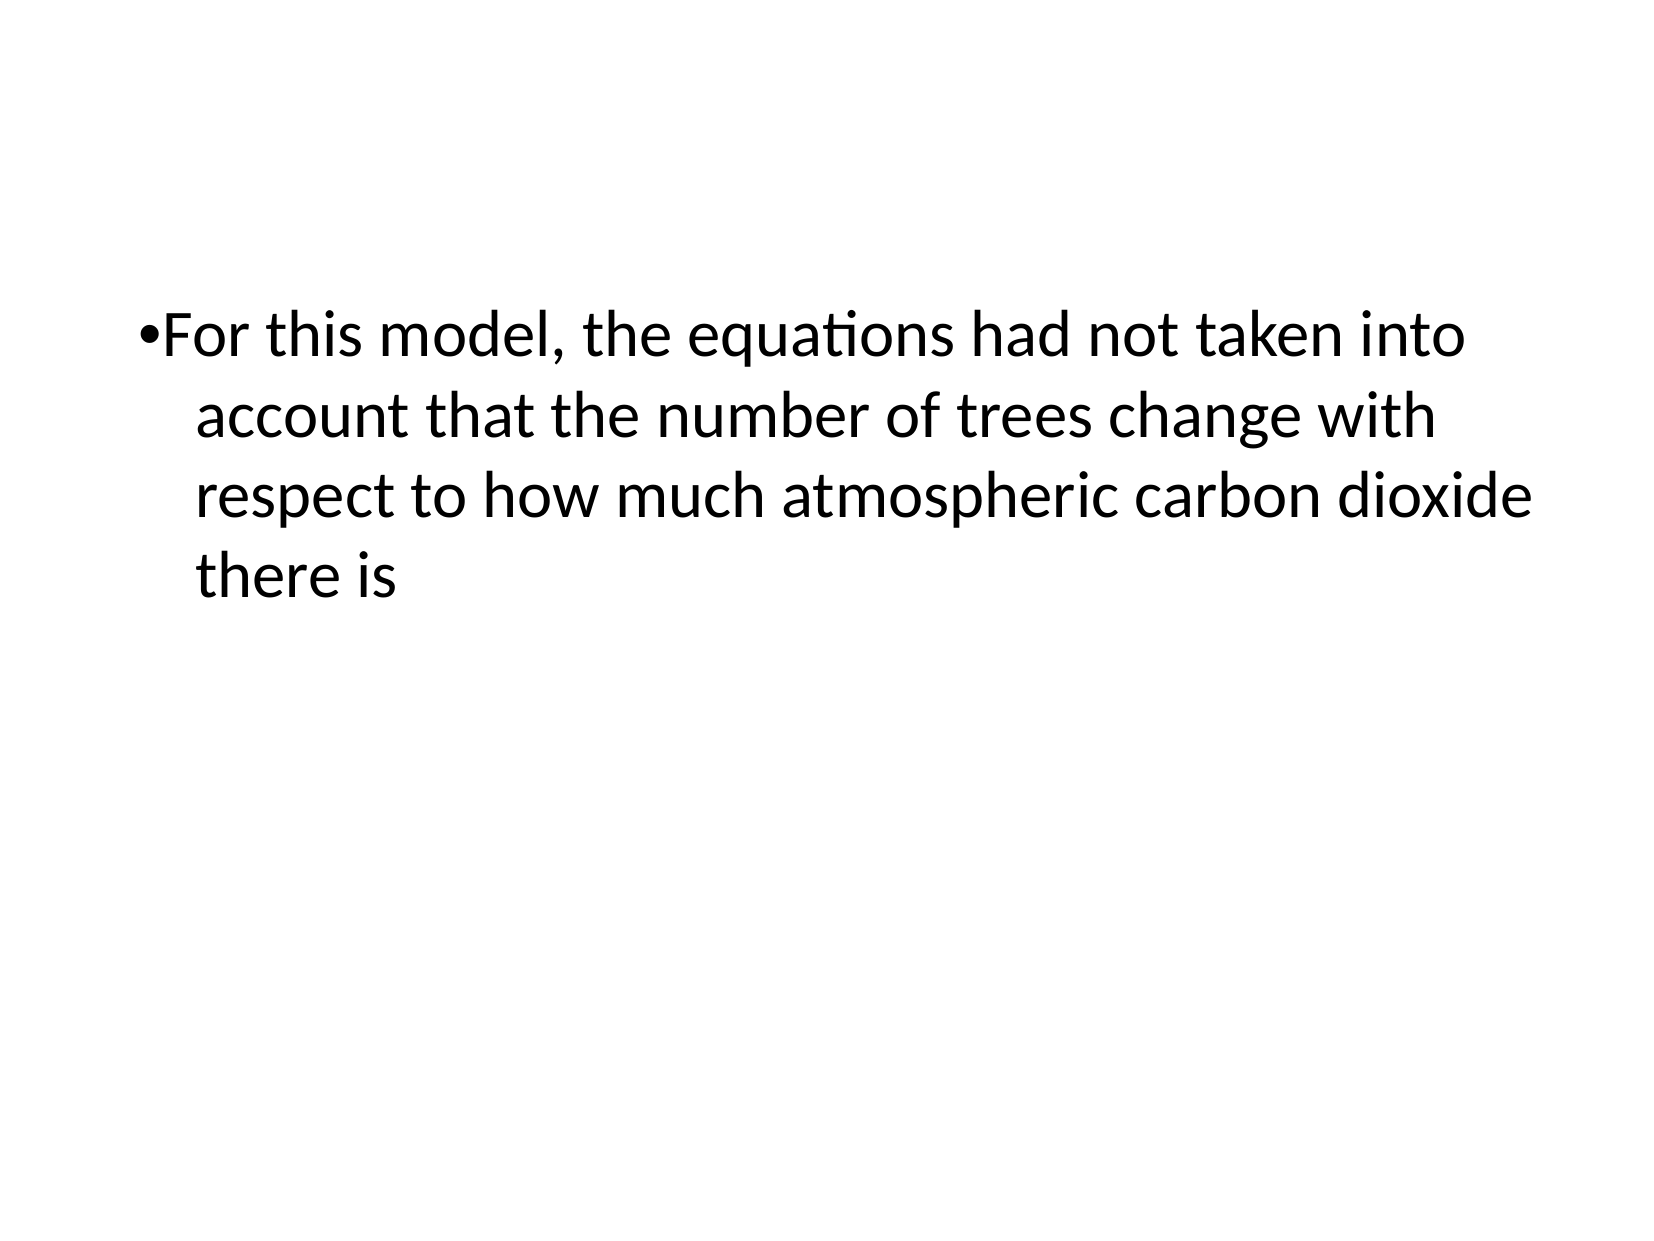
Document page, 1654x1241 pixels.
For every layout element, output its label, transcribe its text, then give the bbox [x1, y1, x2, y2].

list •For this model, the equations had not taken into account that the number of trees change with respect to how much atmospheric carbon dioxide there is [82, 290, 1538, 1010]
